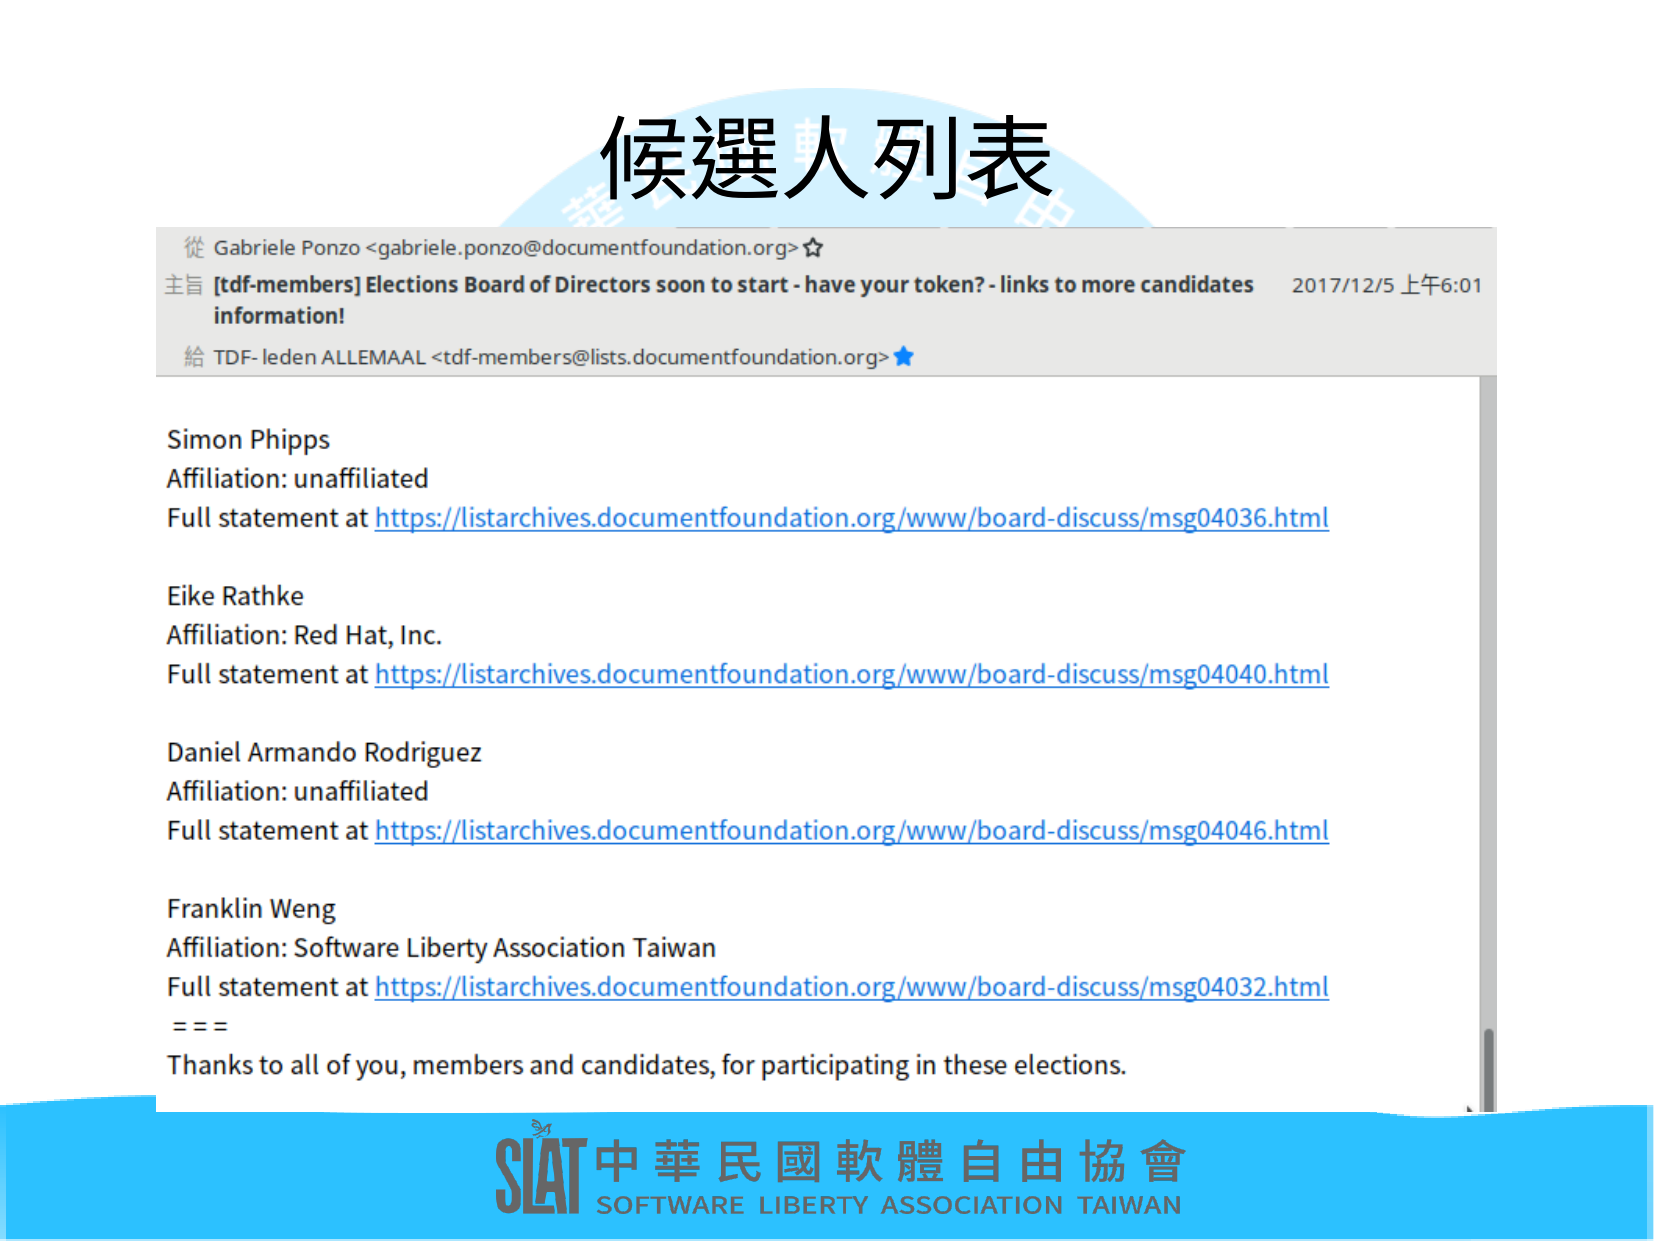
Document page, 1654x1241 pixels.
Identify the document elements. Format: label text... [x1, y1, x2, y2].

picture [0, 227, 1654, 1241]
title 候選人列表 [82, 49, 1571, 257]
